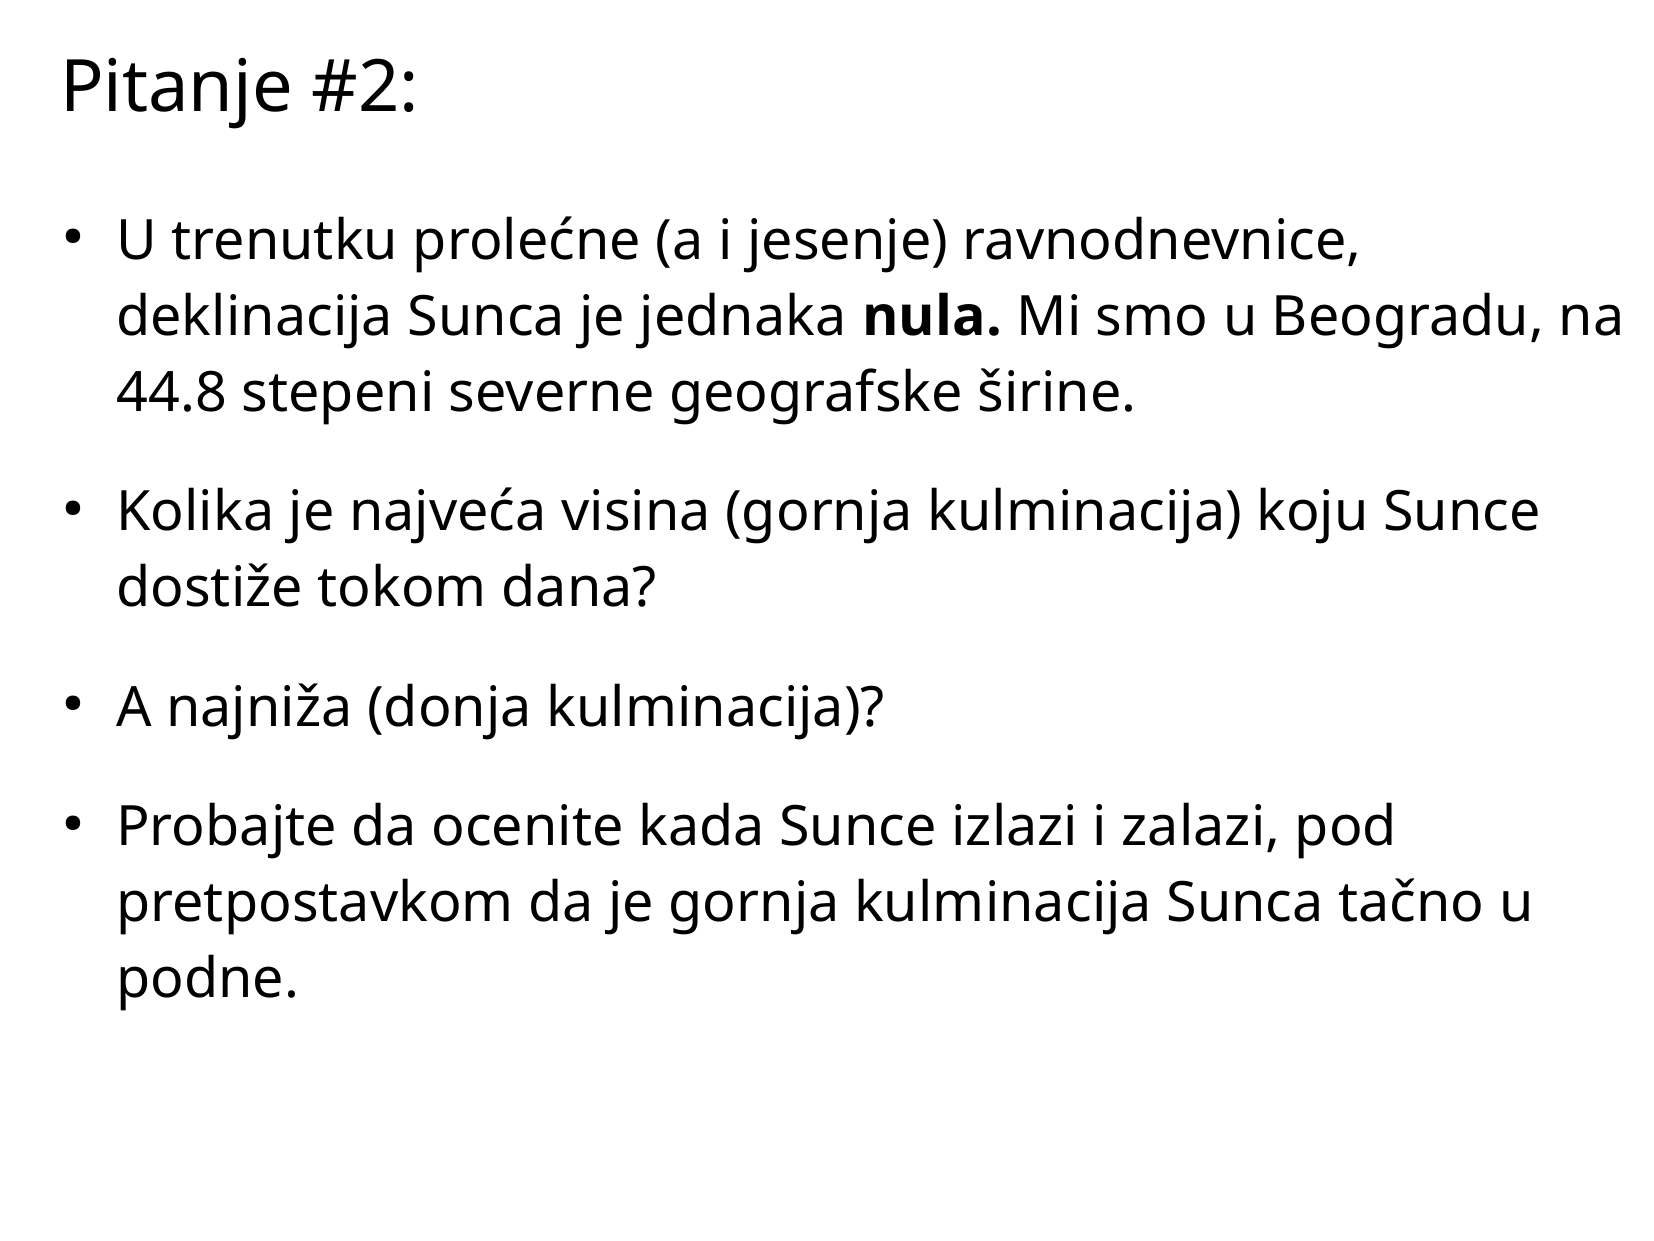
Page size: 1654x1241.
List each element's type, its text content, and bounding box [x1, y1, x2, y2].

list U trenutku prolećne (a i jesenje) ravnodnevnice, deklinacija Sunca je jednaka nula. Mi smo u Beogradu, na 44.8 stepeni severne geografske širine. Kolika je najveća visina (gornja kulminacija) koju Sunce dostiže tokom dana? A najniža (donja kulminacija)? Probajte da ocenite kada Sunce izlazi i zalazi, pod pretpostavkom da je gornja kulminacija Sunca tačno u podne. [45, 200, 1635, 1173]
title Pitanje #2: [59, 17, 1648, 150]
